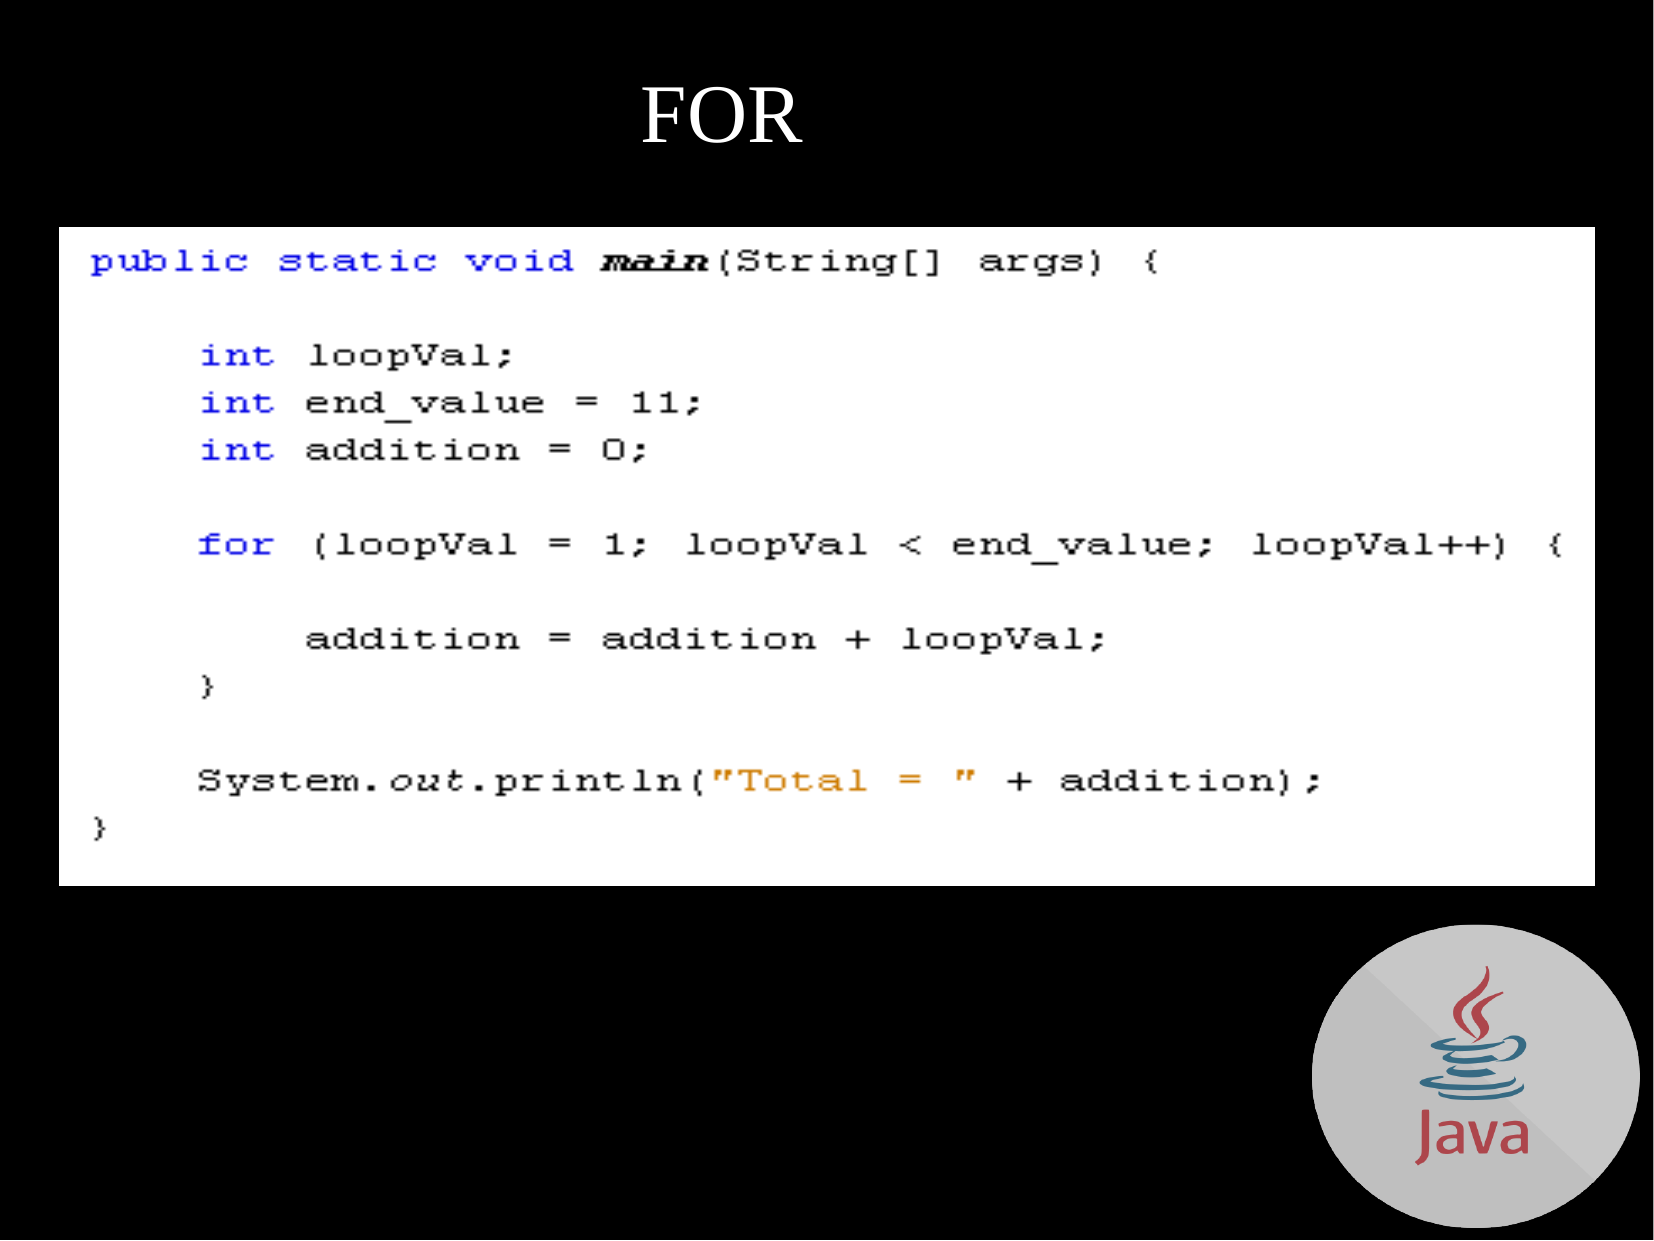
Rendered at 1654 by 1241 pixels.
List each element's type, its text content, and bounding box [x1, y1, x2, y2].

text_box FOR [625, 60, 1601, 352]
picture [59, 227, 1654, 1241]
